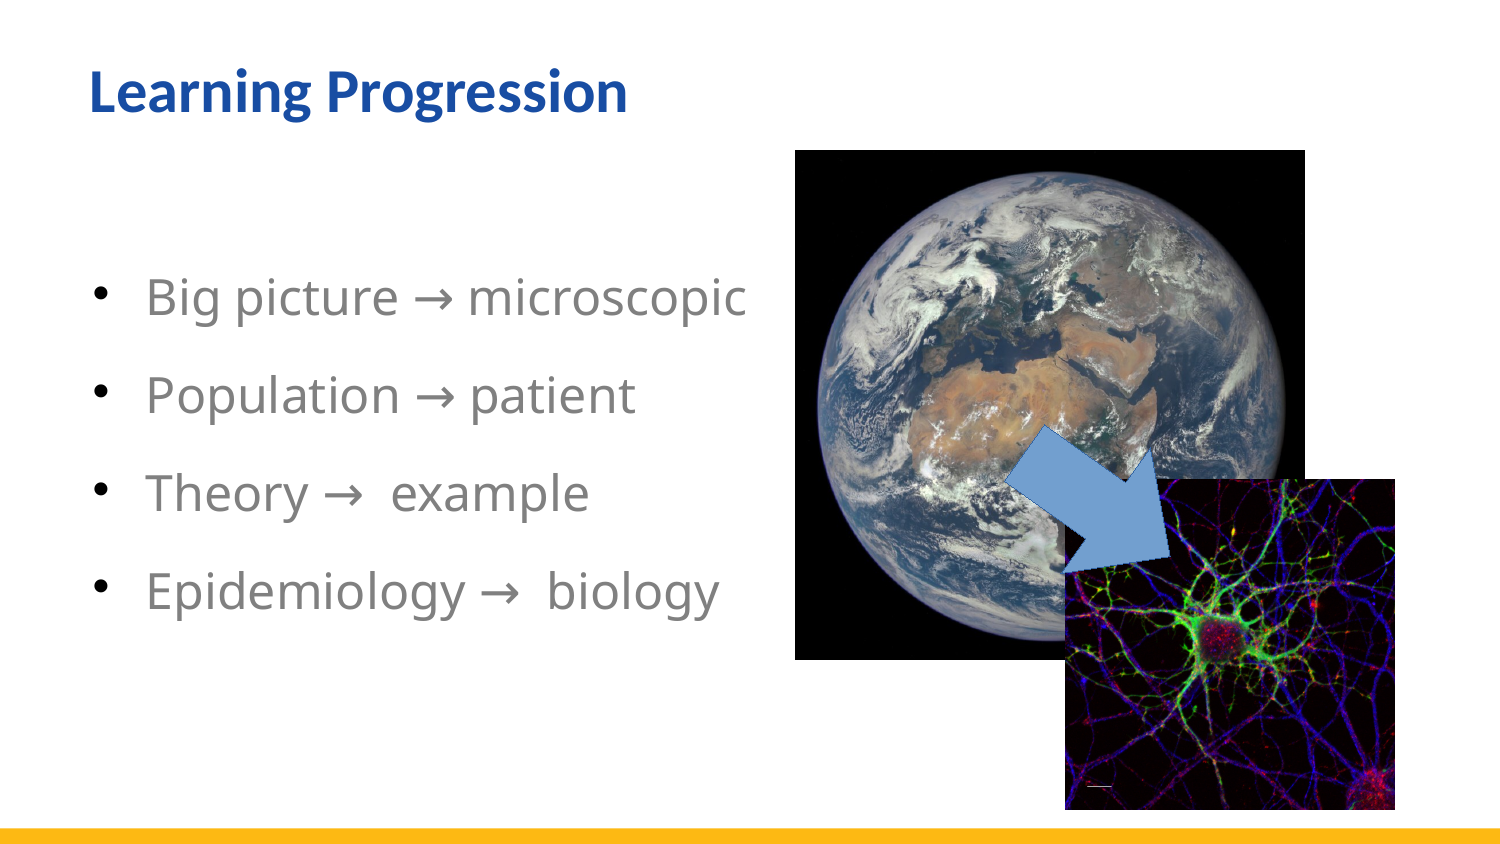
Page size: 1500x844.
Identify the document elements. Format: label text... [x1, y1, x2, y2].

text_box [1004, 424, 1171, 574]
text_box Big picture → microscopic Population → patient Theory → example Epidemiology → biology [74, 262, 795, 752]
text_box Learning Progression [75, 0, 1425, 197]
picture [795, 197, 1395, 810]
